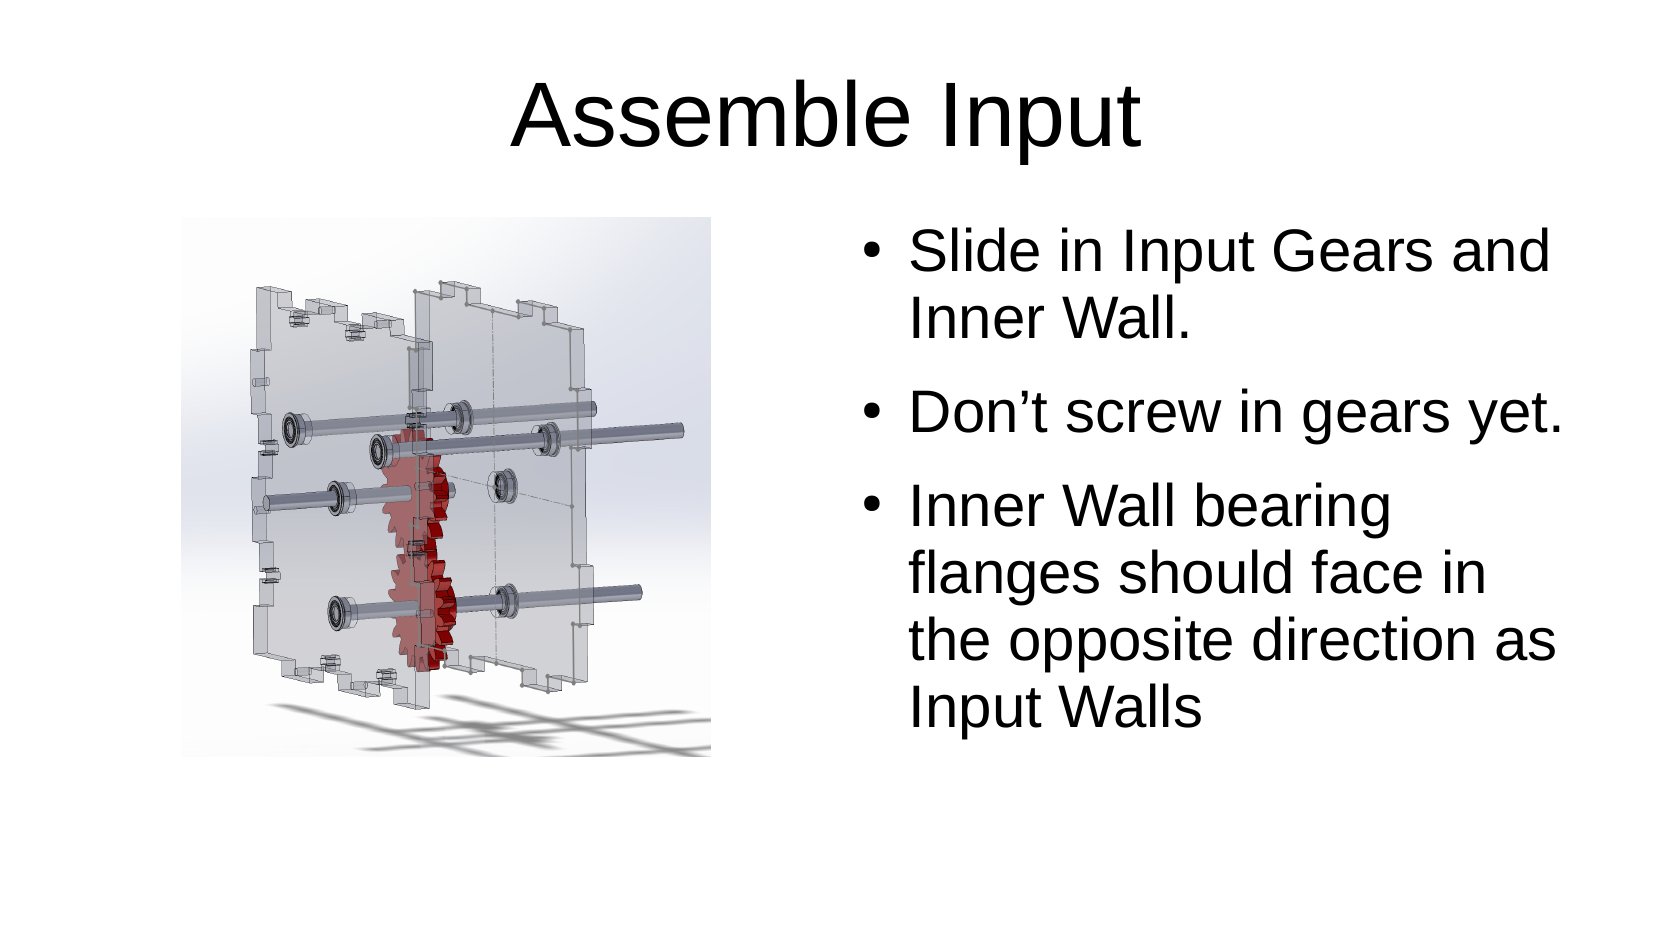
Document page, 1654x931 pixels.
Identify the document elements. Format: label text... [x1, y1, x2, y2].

list Slide in Input Gears and Inner Wall. Don’t screw in gears yet. Inner Wall bearing flanges should face in the opposite direction as Input Walls [845, 217, 1572, 758]
picture [181, 217, 711, 758]
title Assemble Input [82, 37, 1571, 193]
